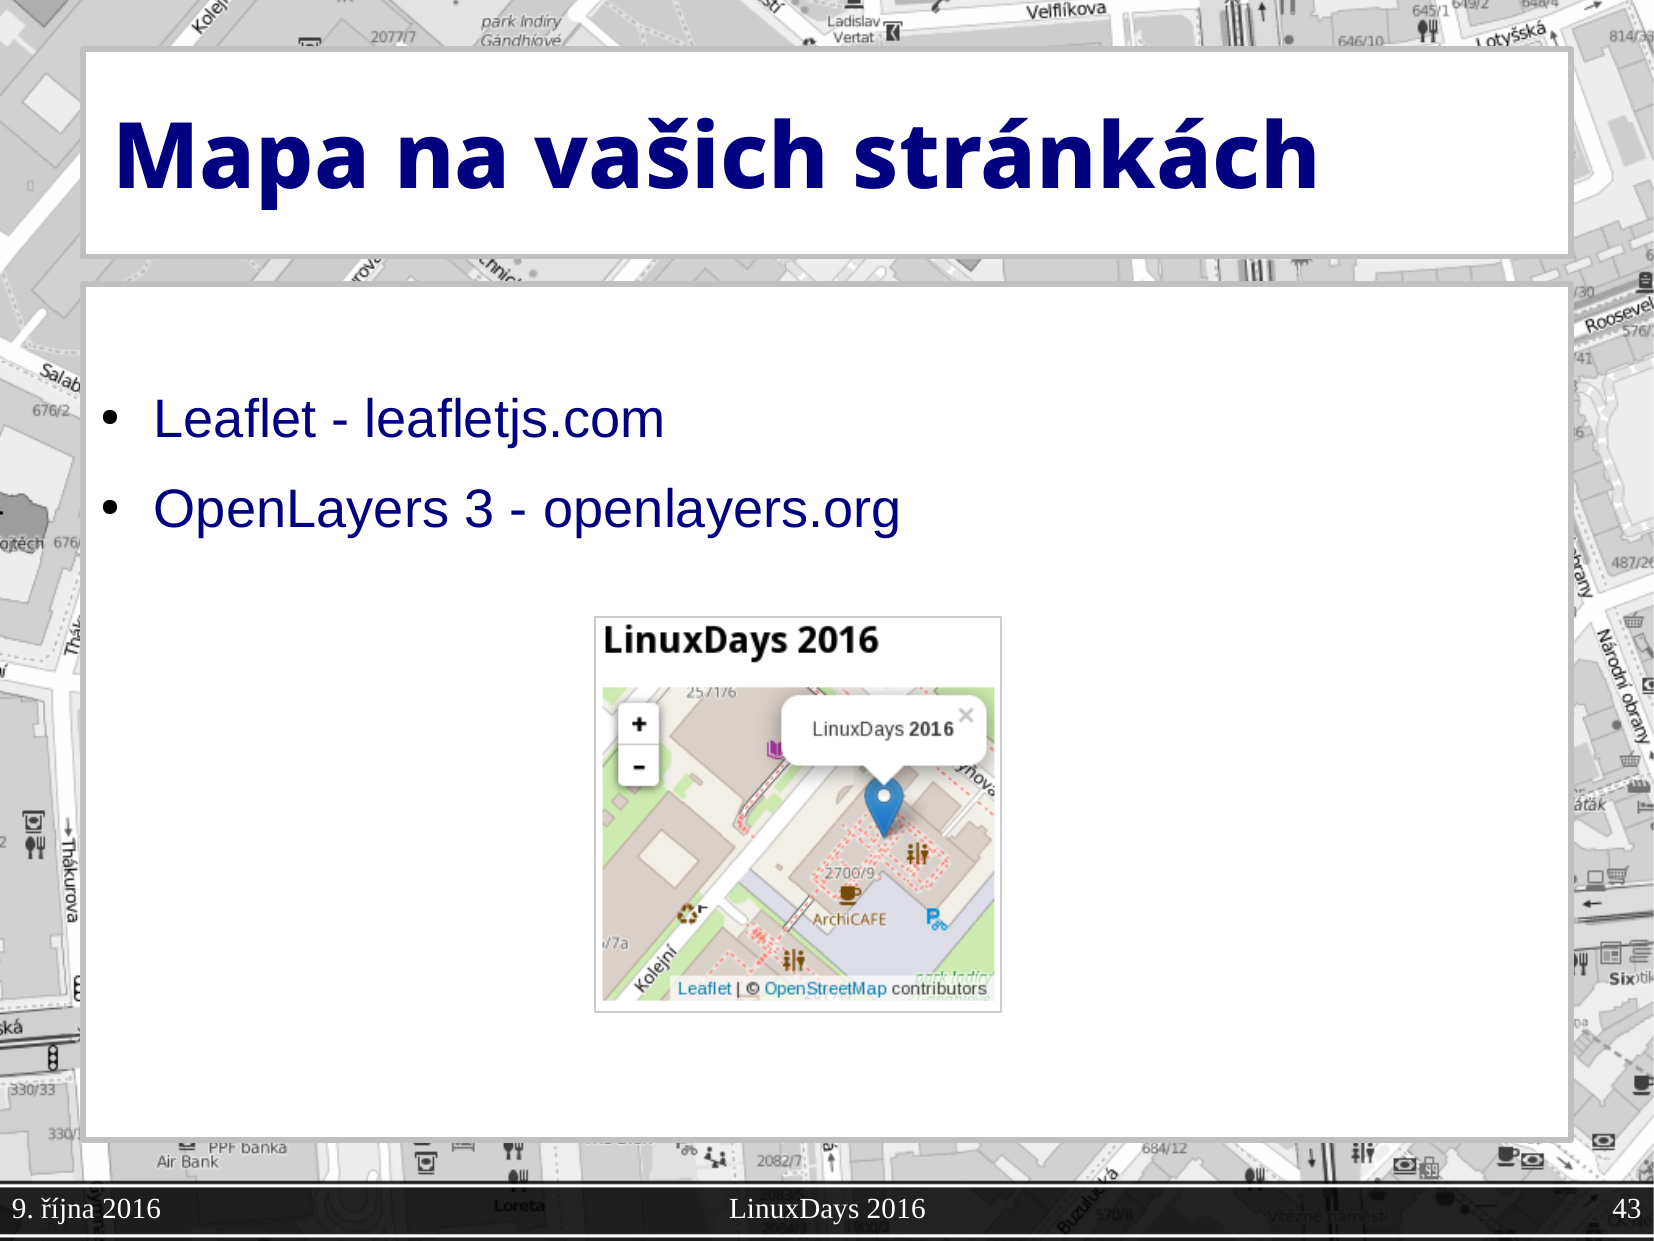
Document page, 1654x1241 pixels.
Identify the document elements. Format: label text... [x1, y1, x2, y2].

list Leaflet - leafletjs.com OpenLayers 3 - openlayers.org [82, 284, 1571, 1140]
title Mapa na vašich stránkách [82, 49, 1571, 257]
picture [0, 0, 1654, 1241]
